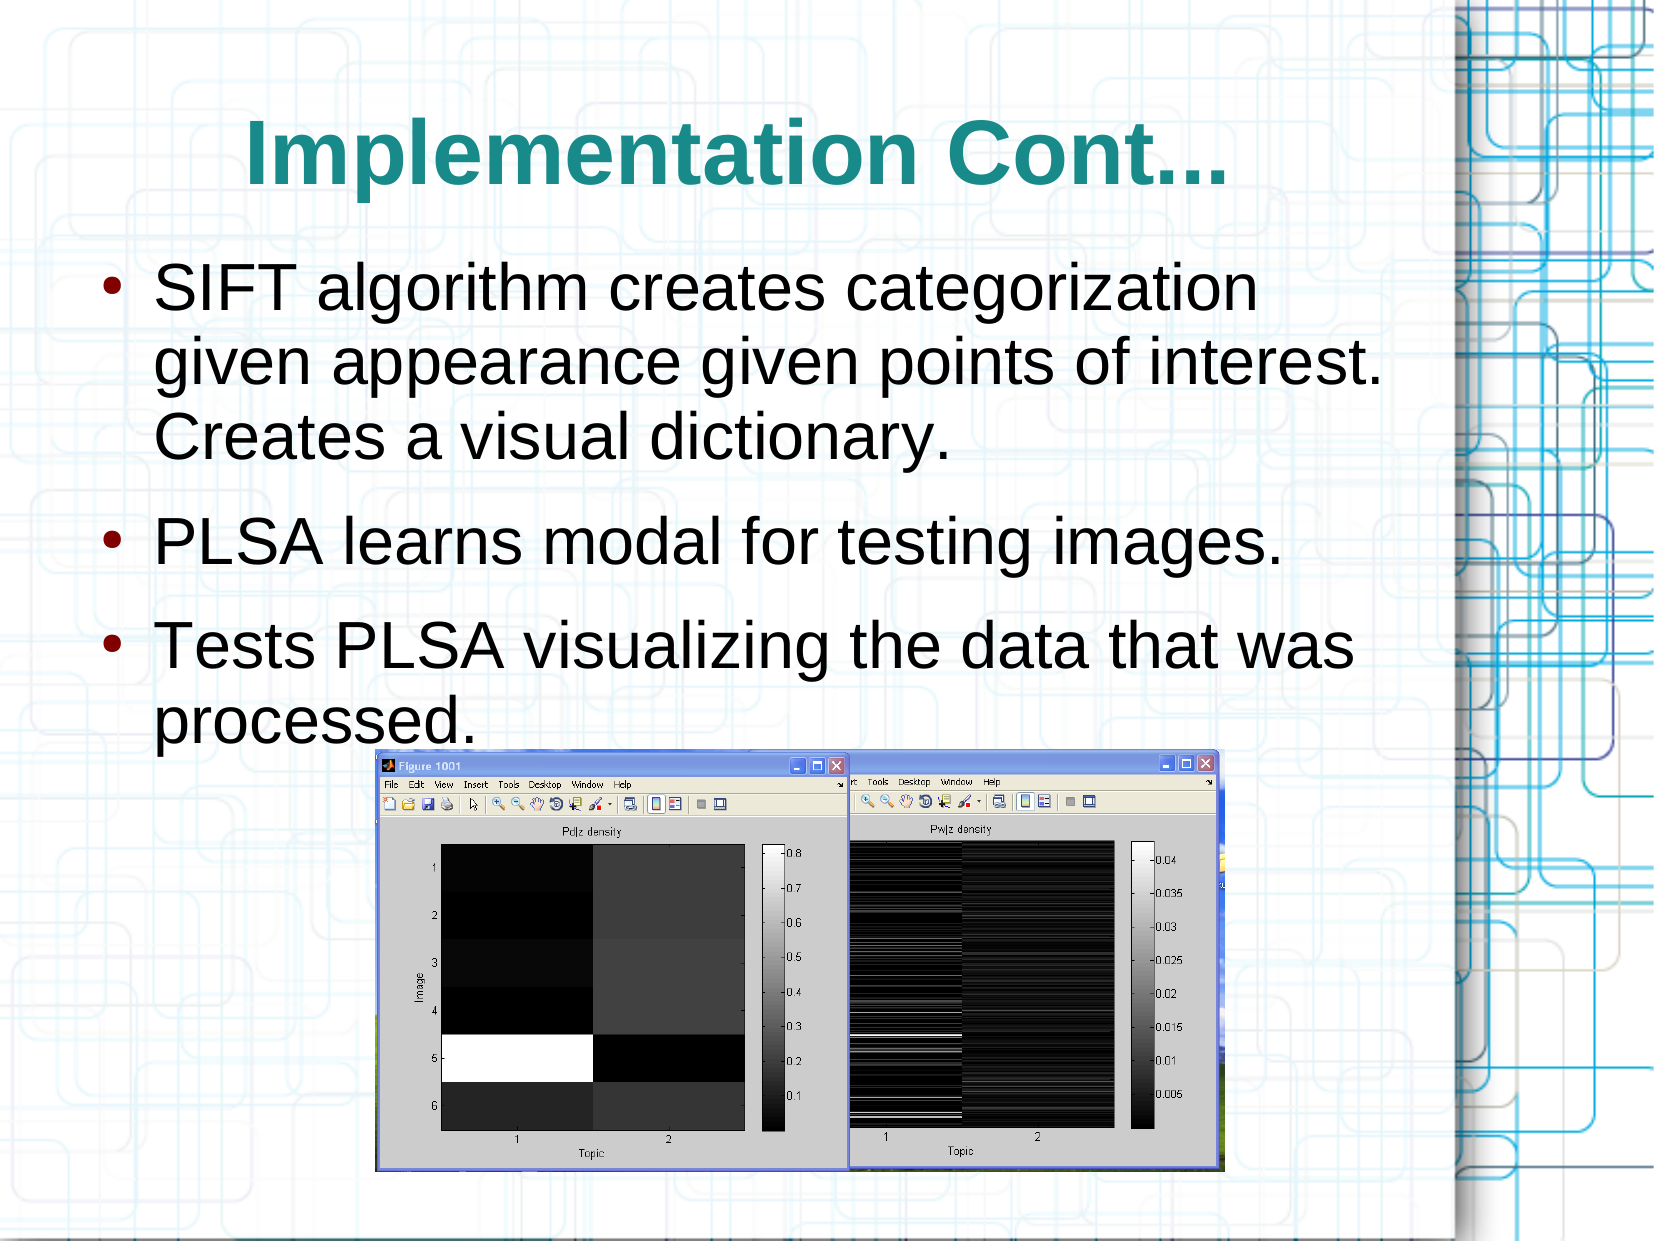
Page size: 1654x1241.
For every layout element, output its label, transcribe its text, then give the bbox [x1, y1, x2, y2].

picture [0, 0, 1654, 1241]
title Implementation Cont... [59, 56, 1418, 250]
list SIFT algorithm creates categorization given appearance given points of interest. Creates a visual dictionary. PLSA learns modal for testing images. Tests PLSA visualizing the data that was processed. [82, 249, 1418, 1054]
